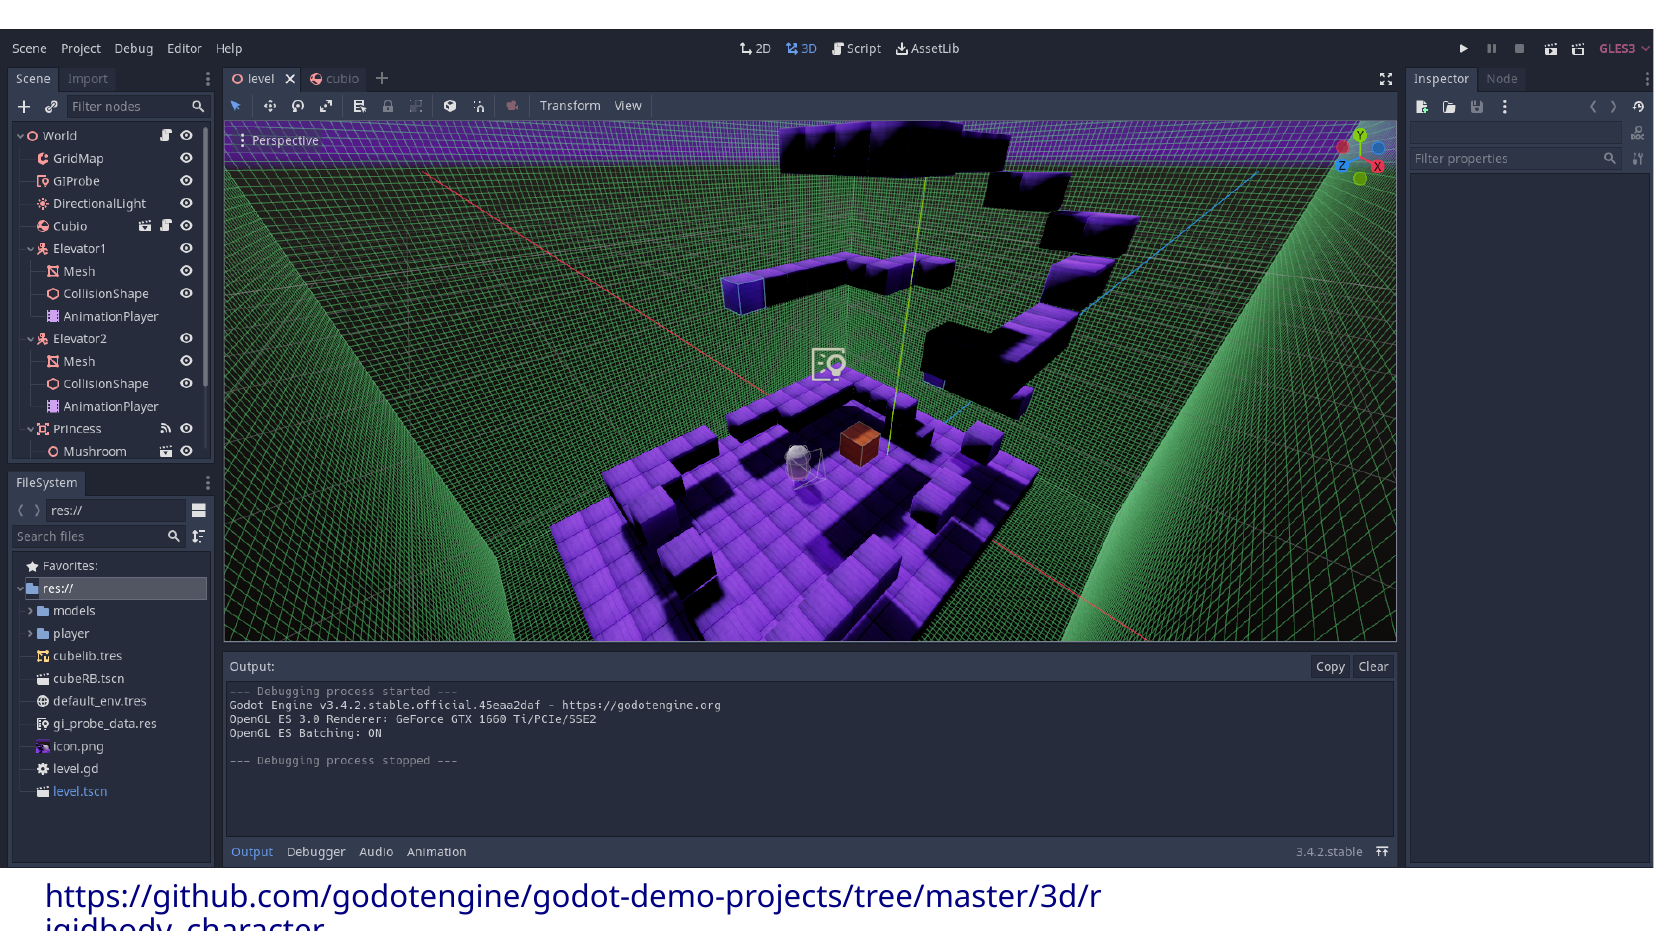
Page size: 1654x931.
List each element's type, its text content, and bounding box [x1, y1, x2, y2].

picture [0, 29, 1654, 868]
text_box https://github.com/godotengine/godot-demo-projects/tree/master/3d/rigidbody_character [30, 867, 1126, 921]
